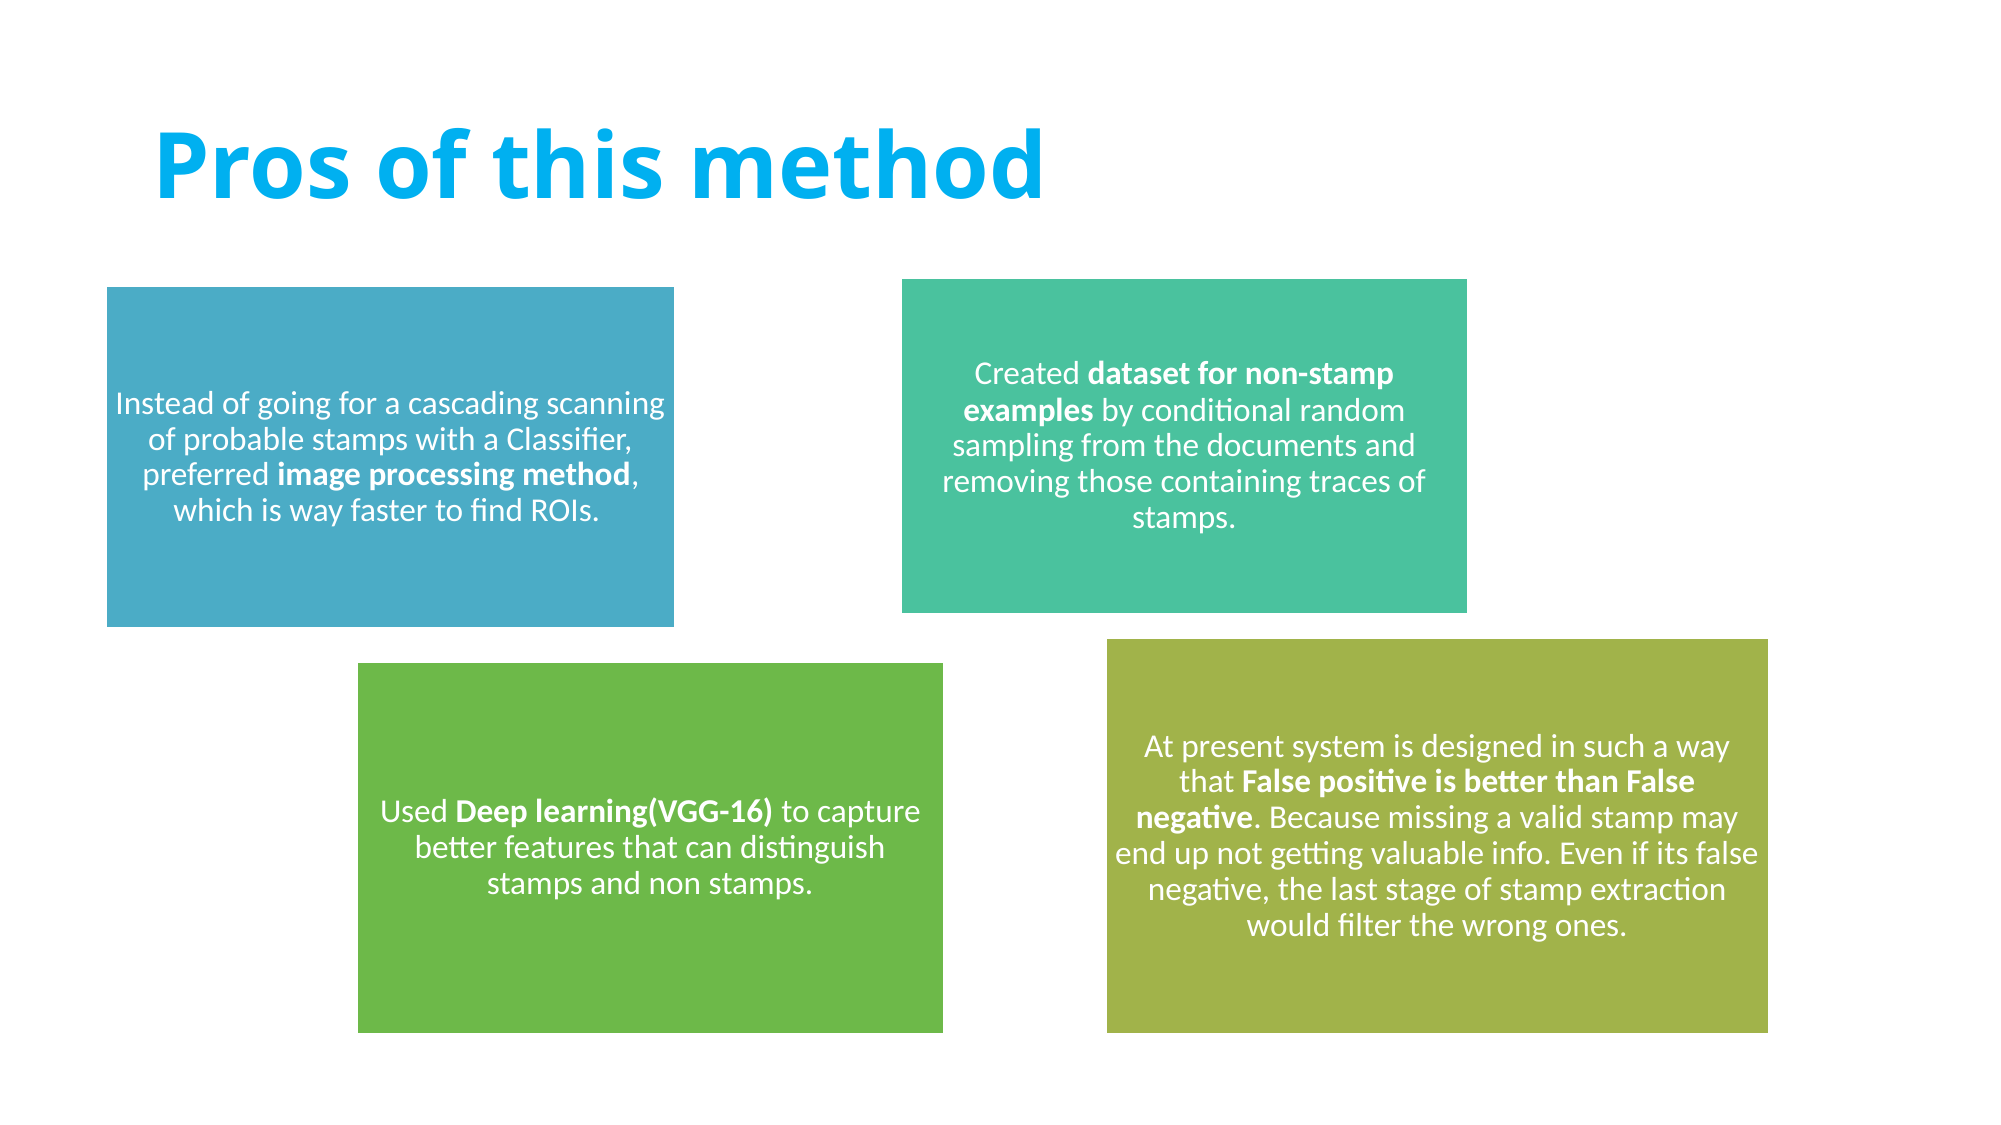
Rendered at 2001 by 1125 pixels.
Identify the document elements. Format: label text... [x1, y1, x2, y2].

text_box Pros of this method [137, 59, 1863, 278]
text_box At present system is designed in such a way that False positive is better than False negative. Because missing a valid stamp may end up not getting valuable info. Even if its false negative, the last stage of stamp extraction would filter the wrong ones. [1104, 636, 1770, 1036]
text_box Created dataset for non-stamp examples by conditional random sampling from the documents and removing those containing traces of stamps. [900, 277, 1469, 616]
text_box Instead of going for a cascading scanning of probable stamps with a Classifier, preferred image processing method, which is way faster to find ROIs. [105, 285, 677, 630]
text_box Used Deep learning(VGG-16) to capture better features that can distinguish stamps and non stamps. [355, 660, 946, 1036]
